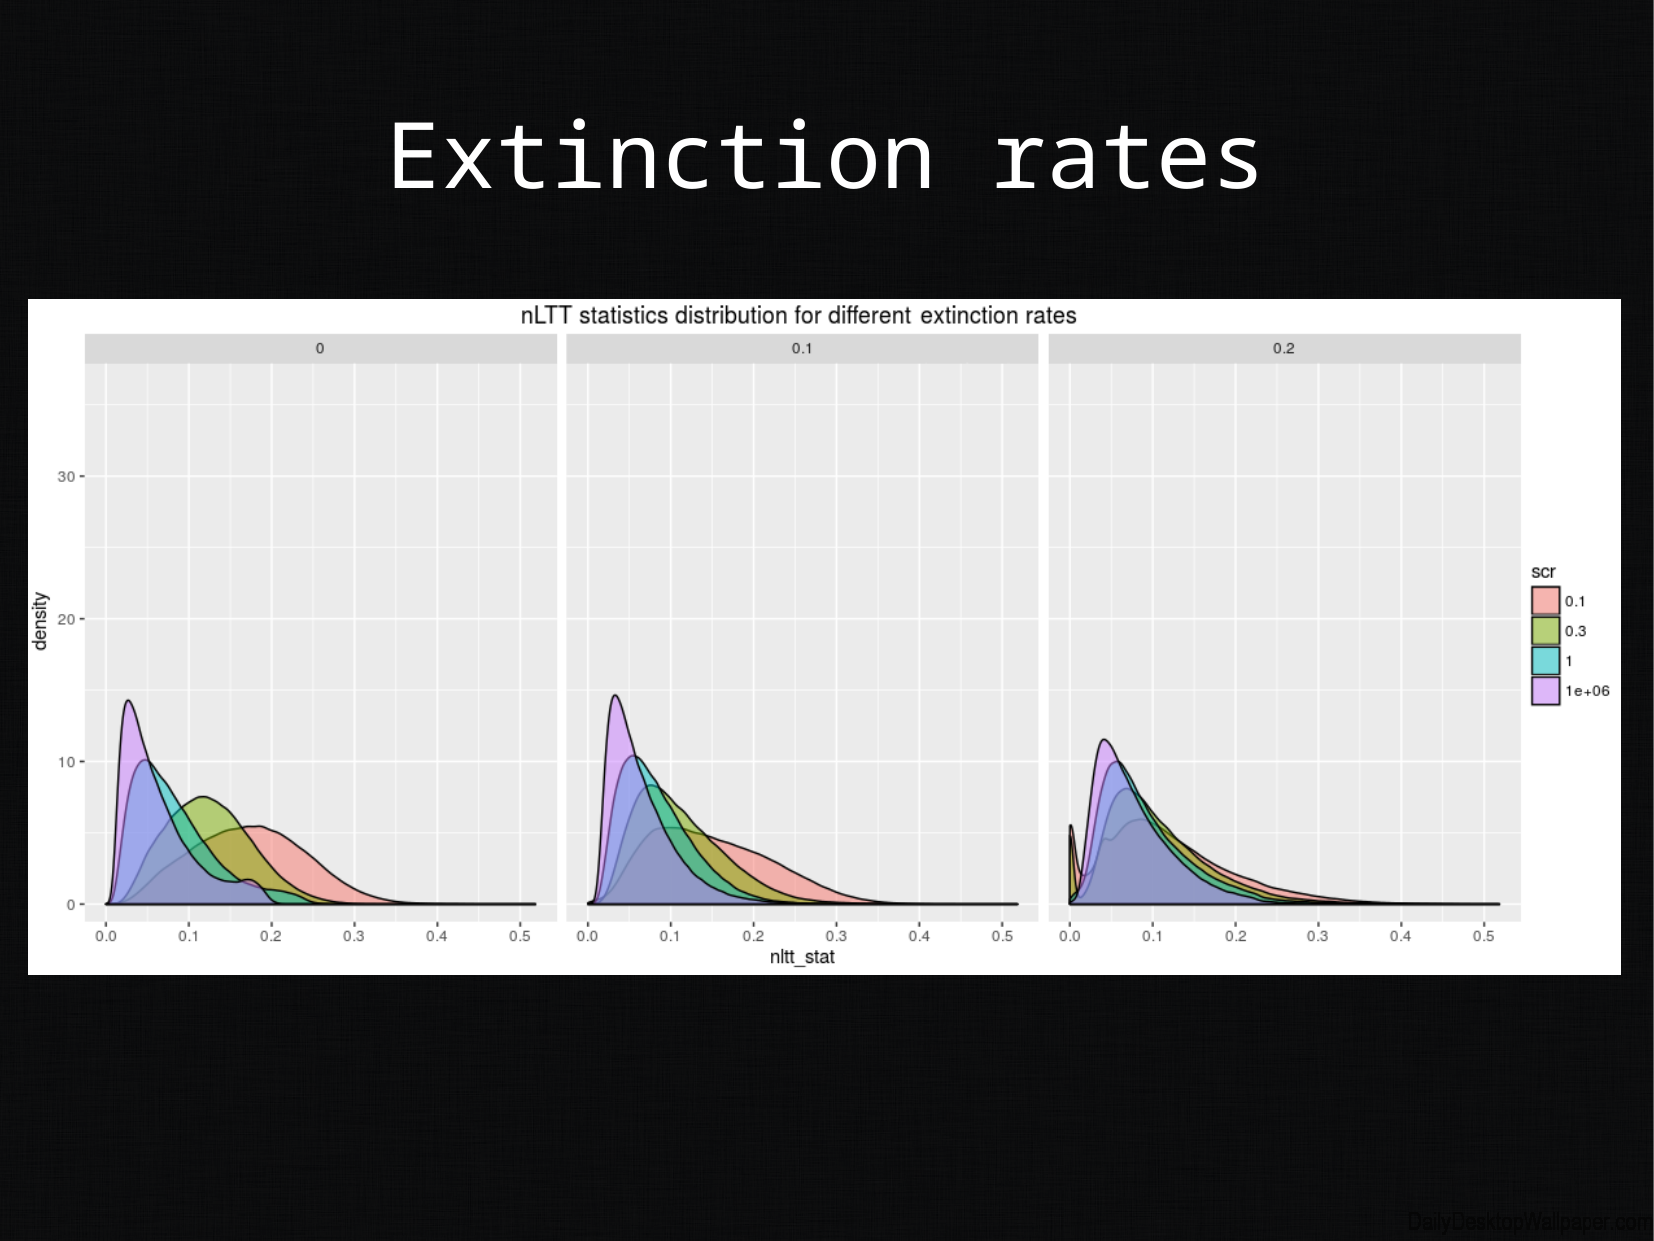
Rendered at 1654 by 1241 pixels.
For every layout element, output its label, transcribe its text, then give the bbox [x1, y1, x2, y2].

title Extinction rates [82, 49, 1571, 257]
picture [0, 0, 1654, 1241]
